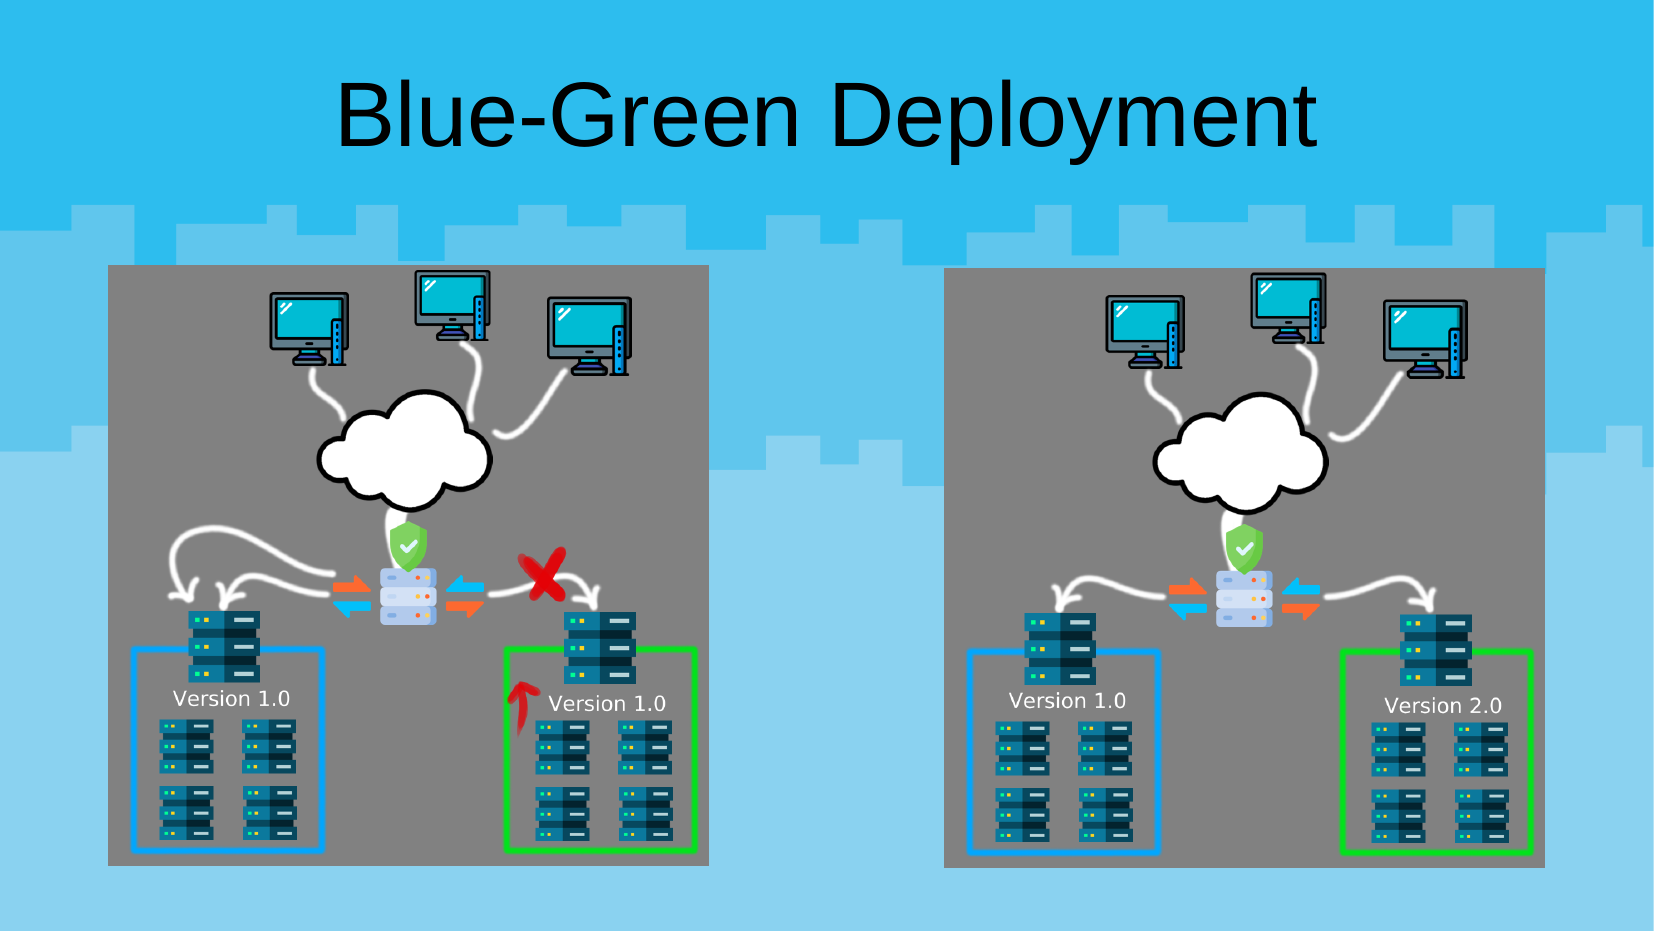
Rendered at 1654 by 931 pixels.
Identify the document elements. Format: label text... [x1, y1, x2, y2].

picture [0, 0, 1654, 931]
title Blue-Green Deployment [82, 37, 1571, 193]
